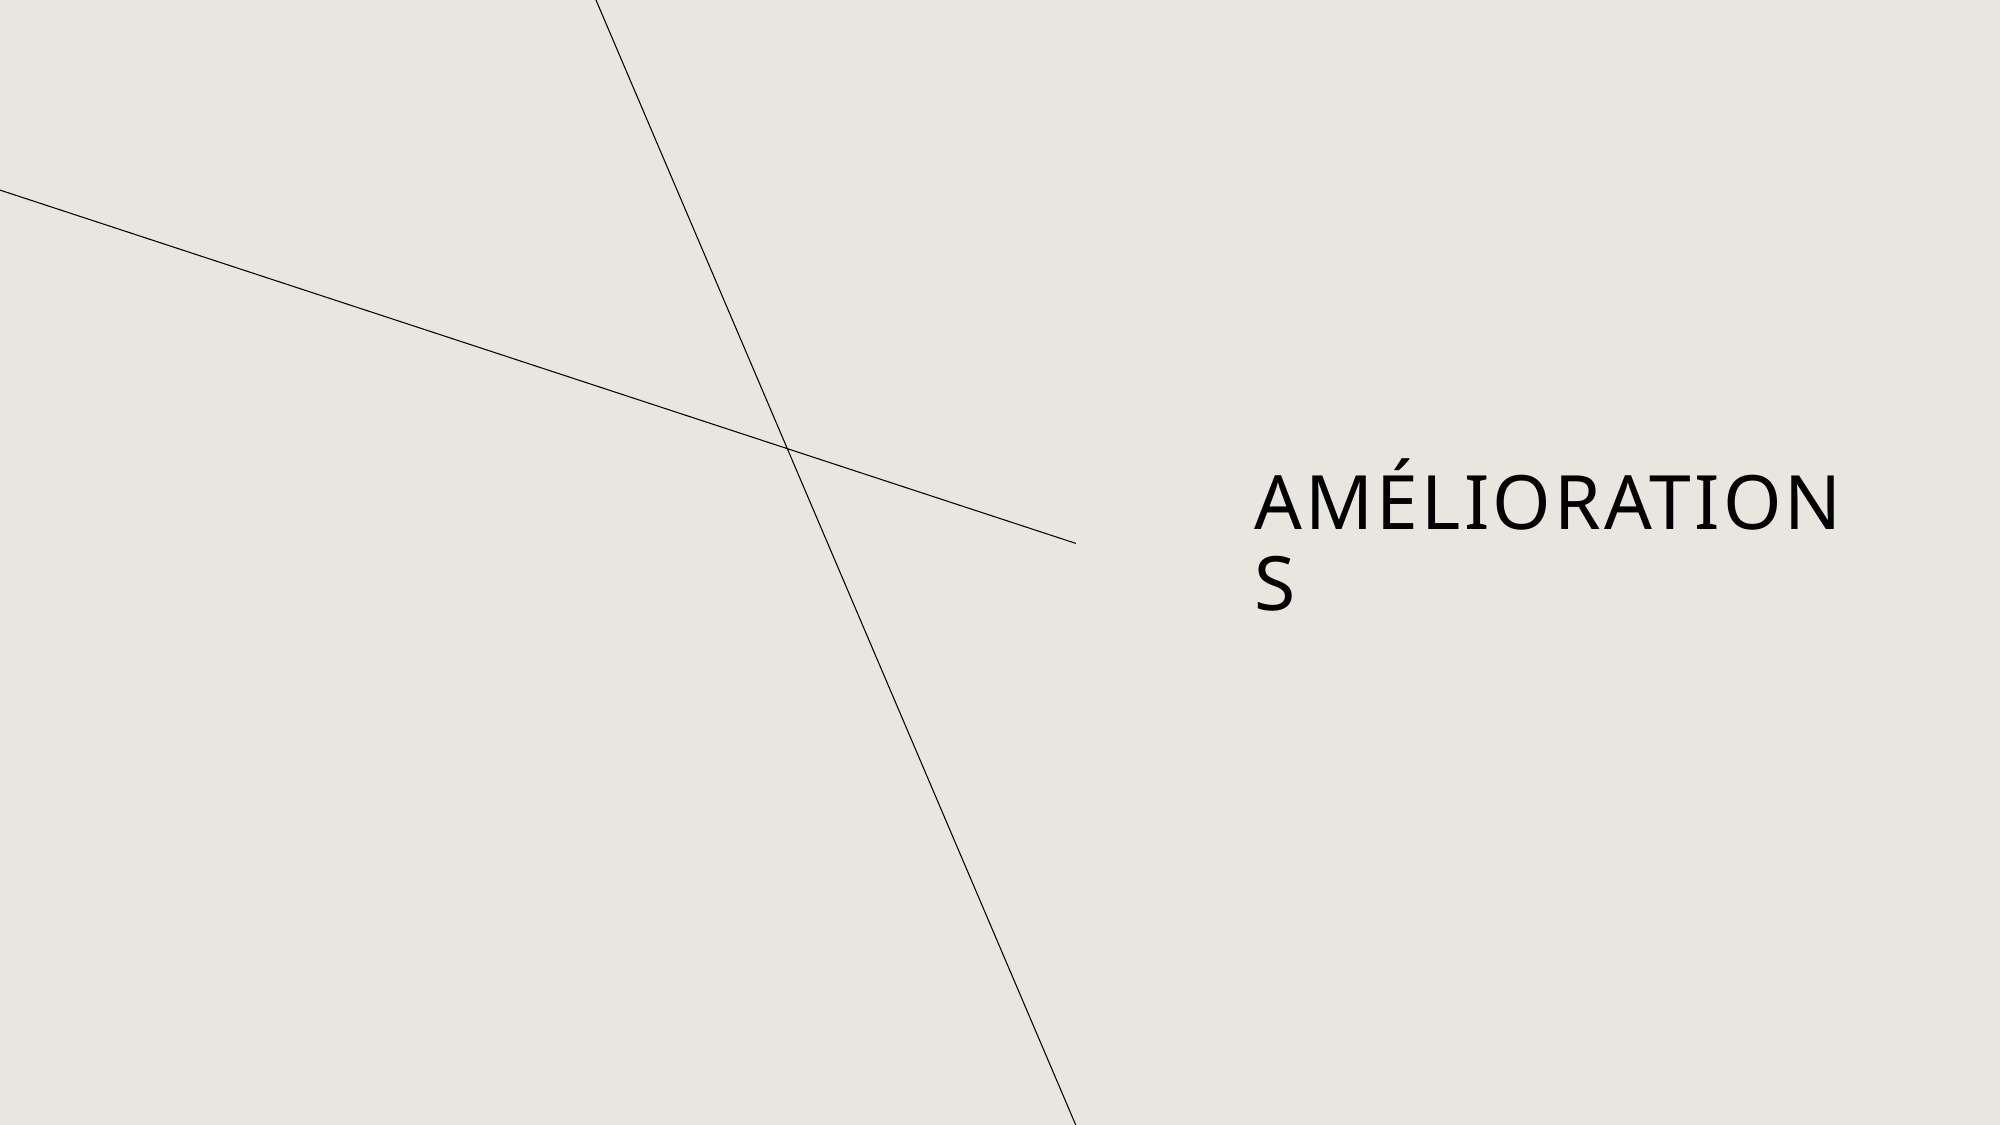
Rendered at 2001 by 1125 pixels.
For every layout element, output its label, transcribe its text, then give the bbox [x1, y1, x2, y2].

title Améliorations [1239, 79, 1870, 634]
